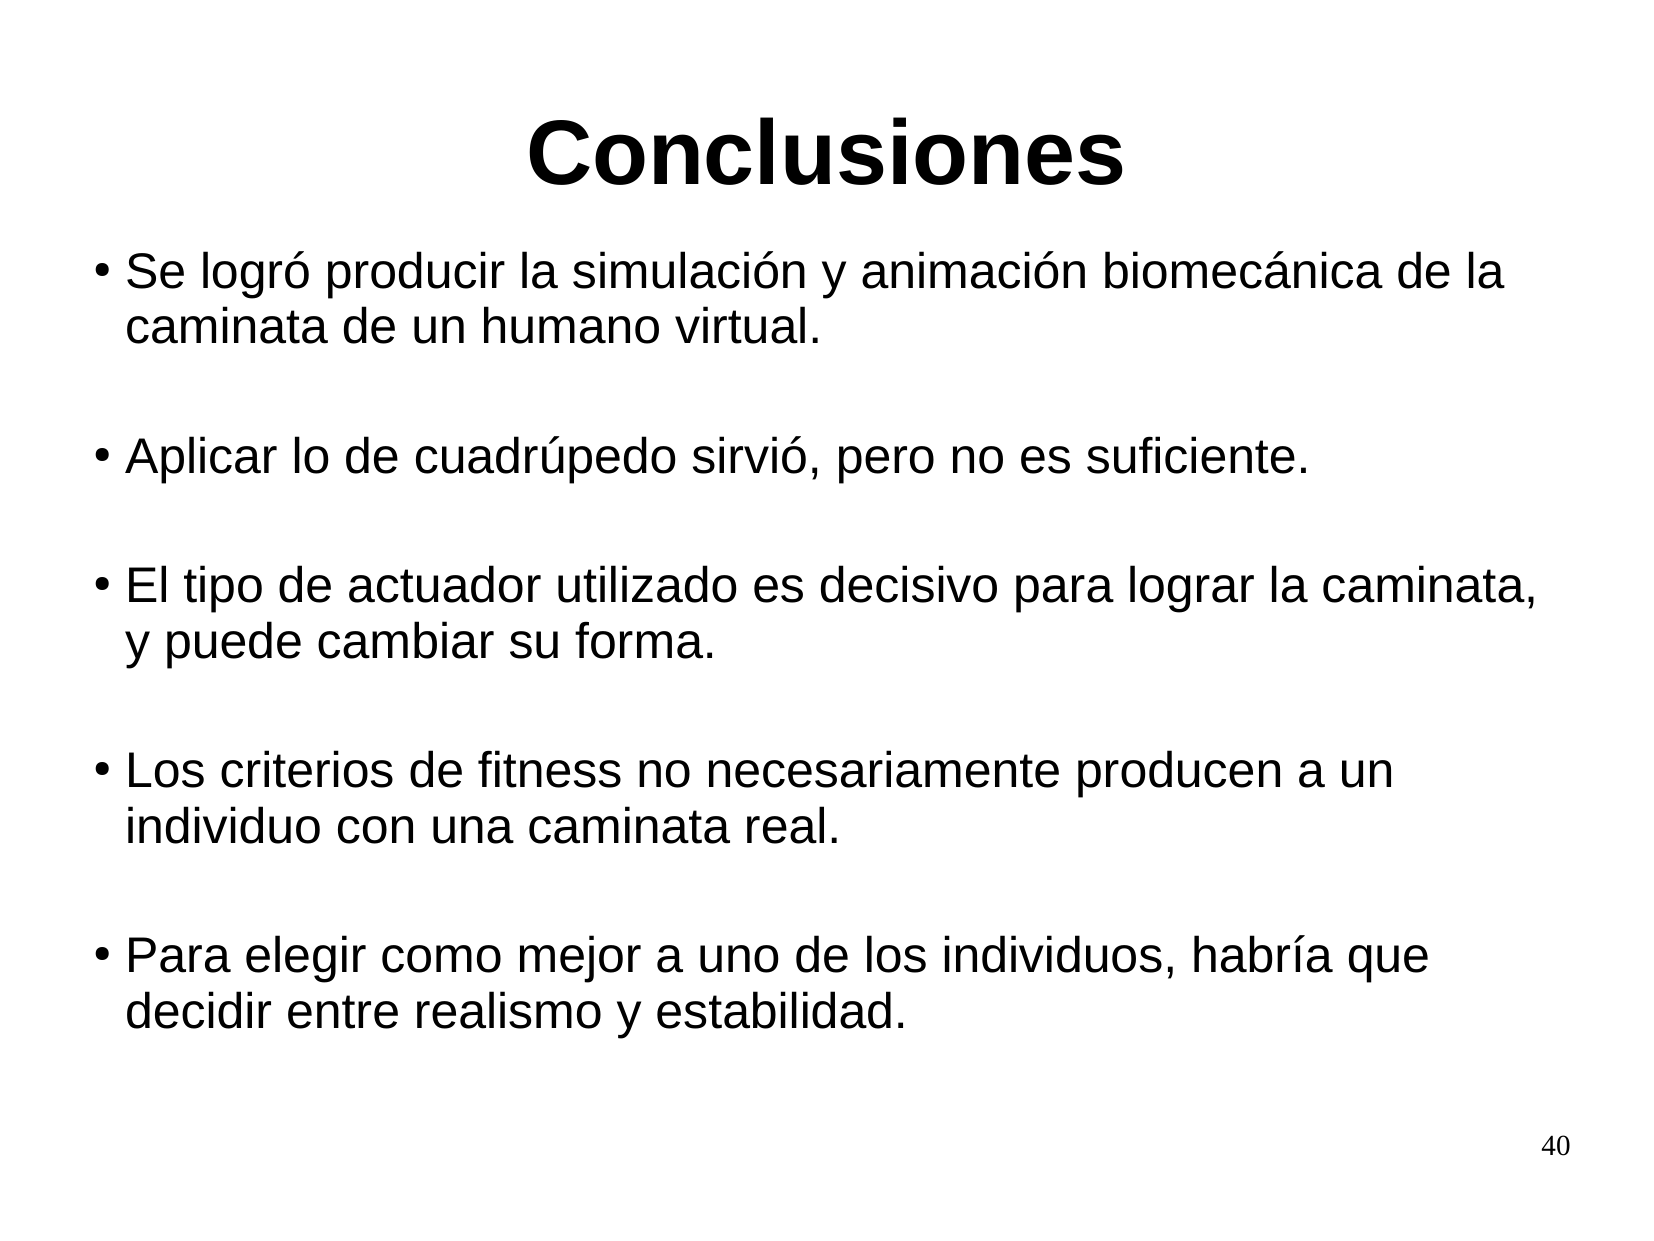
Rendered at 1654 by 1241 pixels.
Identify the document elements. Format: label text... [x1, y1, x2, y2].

title Conclusiones [82, 49, 1571, 242]
list Se logró producir la simulación y animación biomecánica de la caminata de un humano virtual. Aplicar lo de cuadrúpedo sirvió, pero no es suficiente. El tipo de actuador utilizado es decisivo para lograr la caminata, y puede cambiar su forma. Los criterios de fitness no necesariamente producen a un individuo con una caminata real. Para elegir como mejor a uno de los individuos, habría que decidir entre realismo y estabilidad. [82, 242, 1571, 1108]
